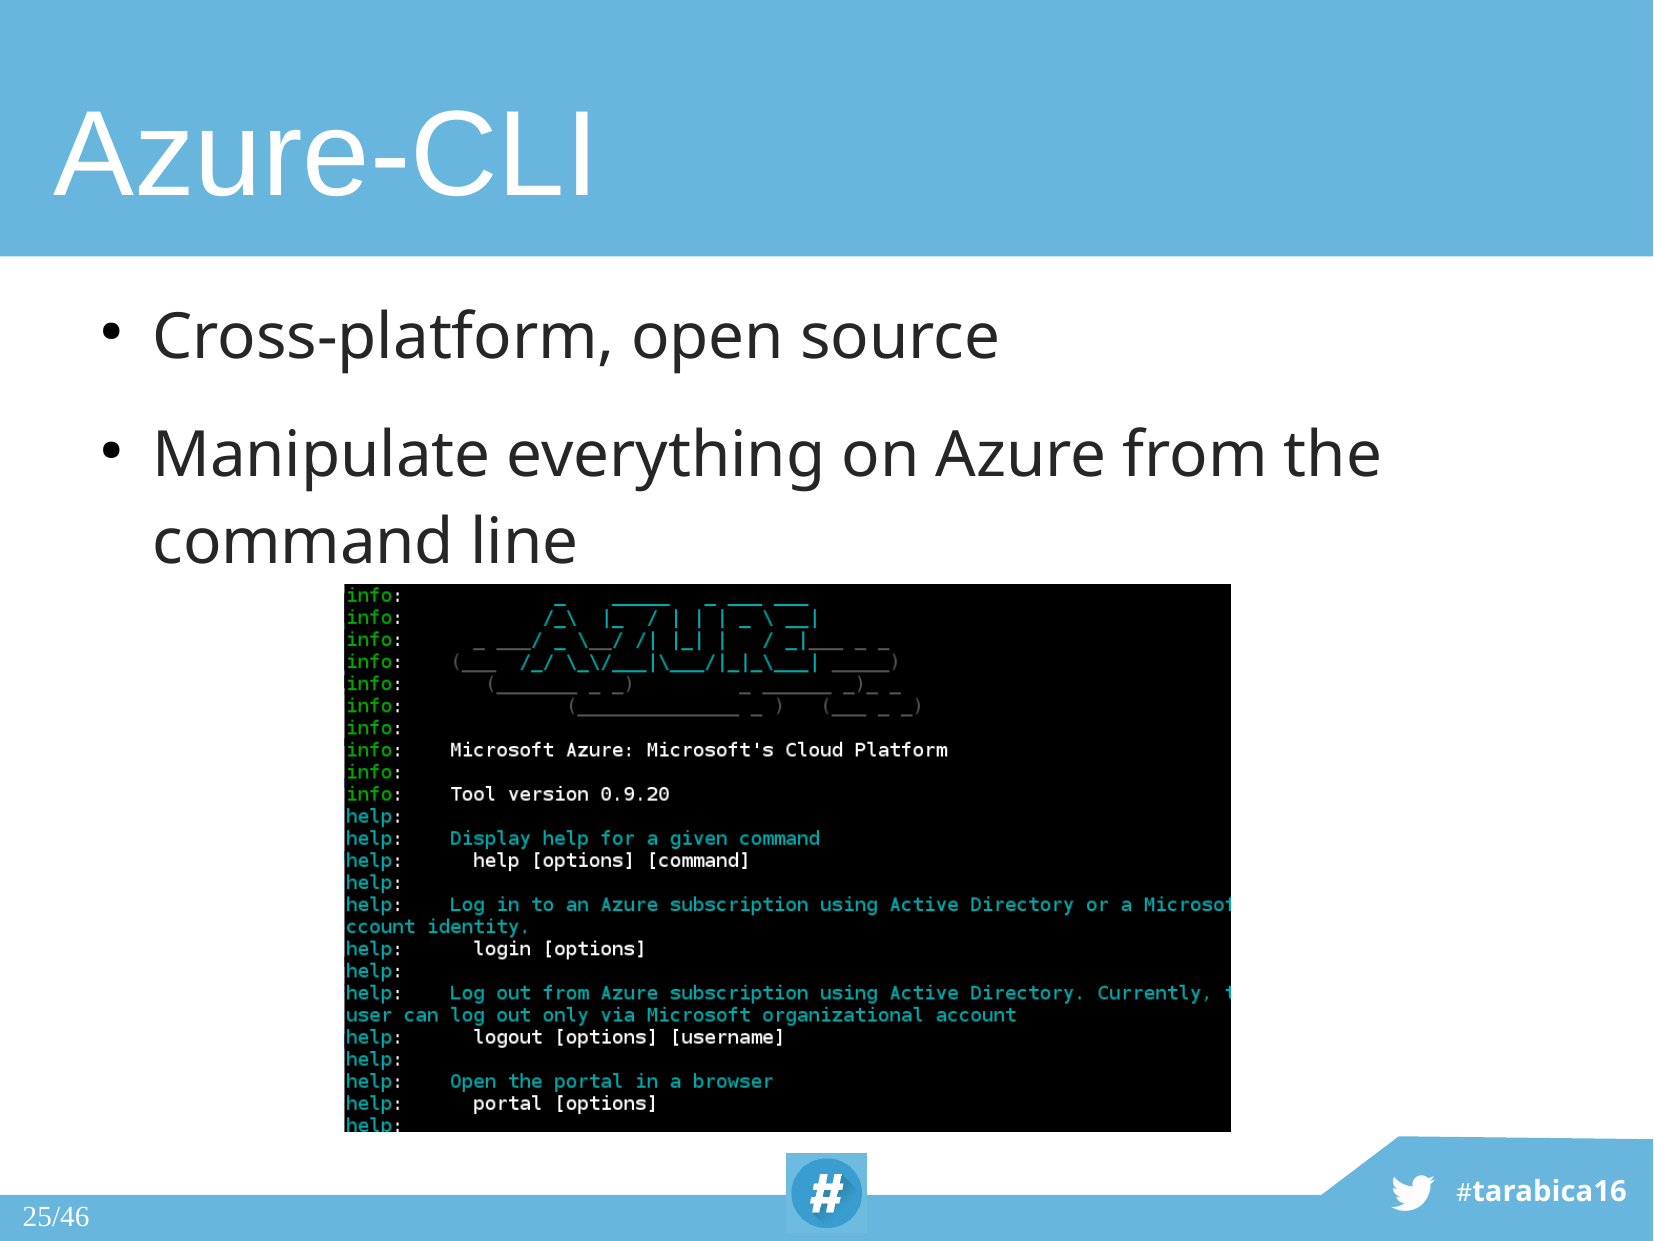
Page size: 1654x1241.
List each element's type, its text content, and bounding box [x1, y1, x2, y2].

list Cross-platform, open source Manipulate everything on Azure from the command line [82, 290, 1571, 586]
picture [344, 584, 1231, 1132]
title Azure-CLI [53, 49, 1600, 257]
picture [786, 1153, 867, 1233]
picture [1378, 1158, 1448, 1228]
